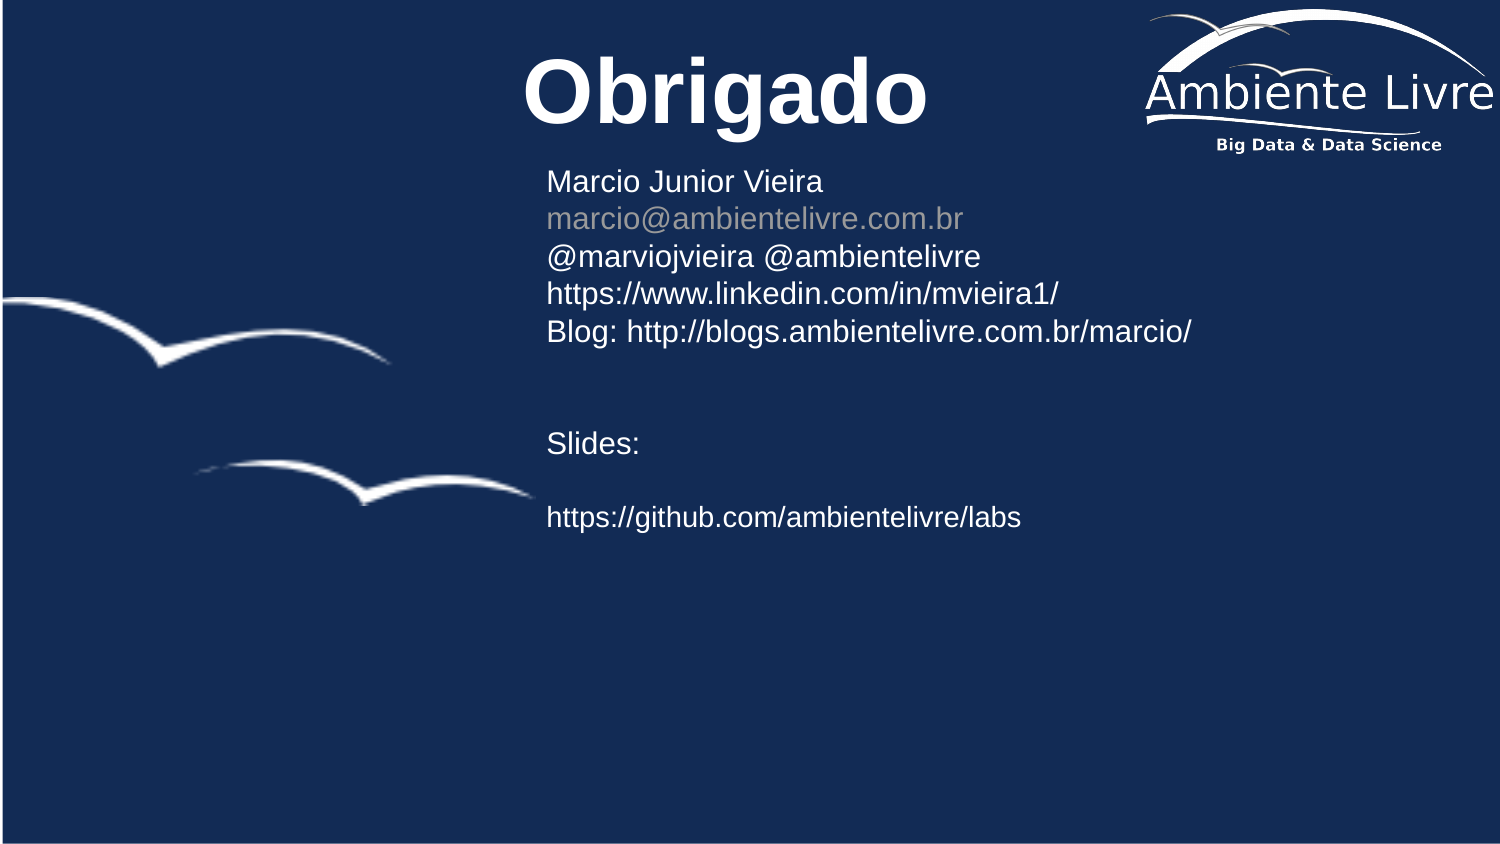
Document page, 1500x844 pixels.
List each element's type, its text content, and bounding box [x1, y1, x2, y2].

picture [1145, 9, 1493, 154]
text_box Marcio Junior Vieira marcio@ambientelivre.com.br @marviojvieira @ambientelivre https://www.linkedin.com/in/mvieira1/ Blog: http://blogs.ambientelivre.com.br/marcio/ Slides: https://github.com/ambientelivre/labs [531, 153, 1489, 541]
picture [0, 297, 531, 506]
title Obrigado [507, 23, 1453, 142]
